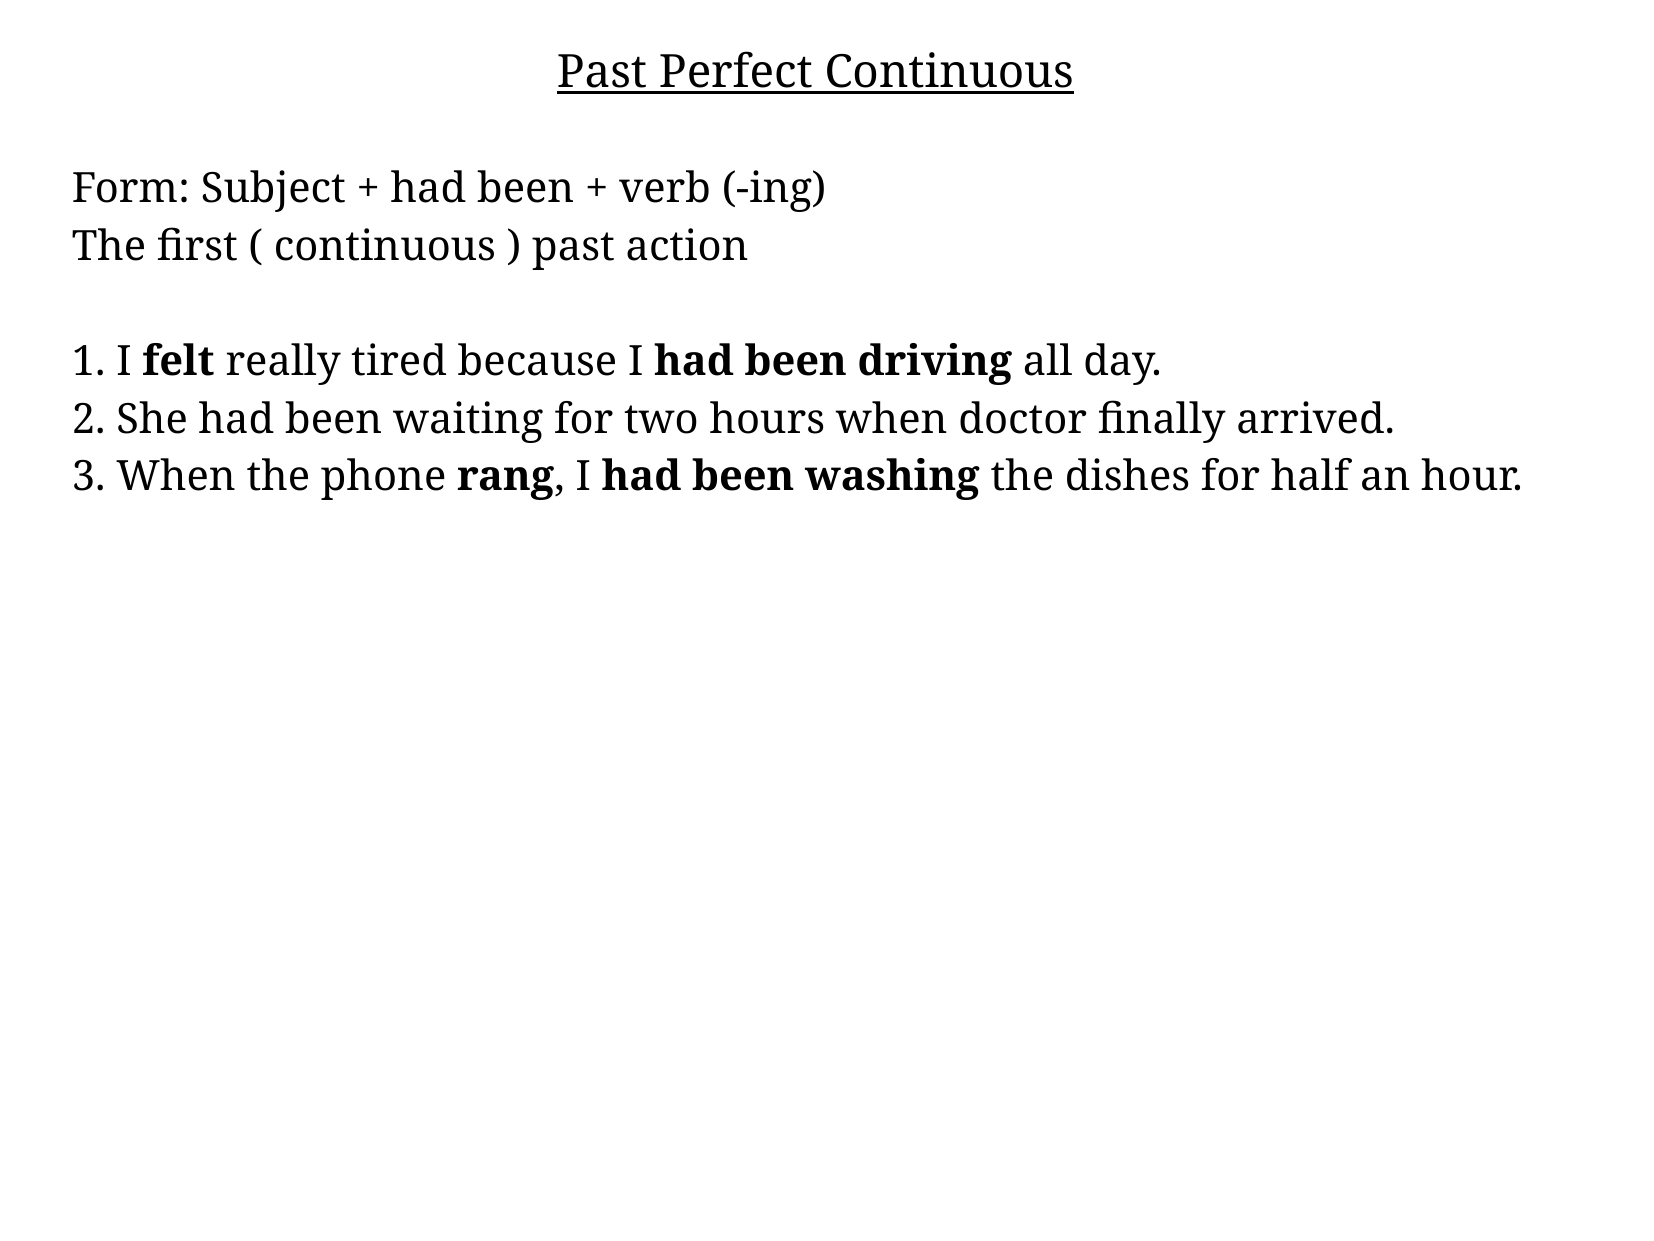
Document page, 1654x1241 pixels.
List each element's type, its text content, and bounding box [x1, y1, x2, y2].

text_box Past Perfect Continuous Form: Subject + had been + verb (-ing) The first ( continuous ) past action 1. I felt really tired because I had been driving all day. 2. She had been waiting for two hours when doctor finally arrived. 3. When the phone rang, I had been washing the dishes for half an hour. [71, 31, 1560, 1140]
